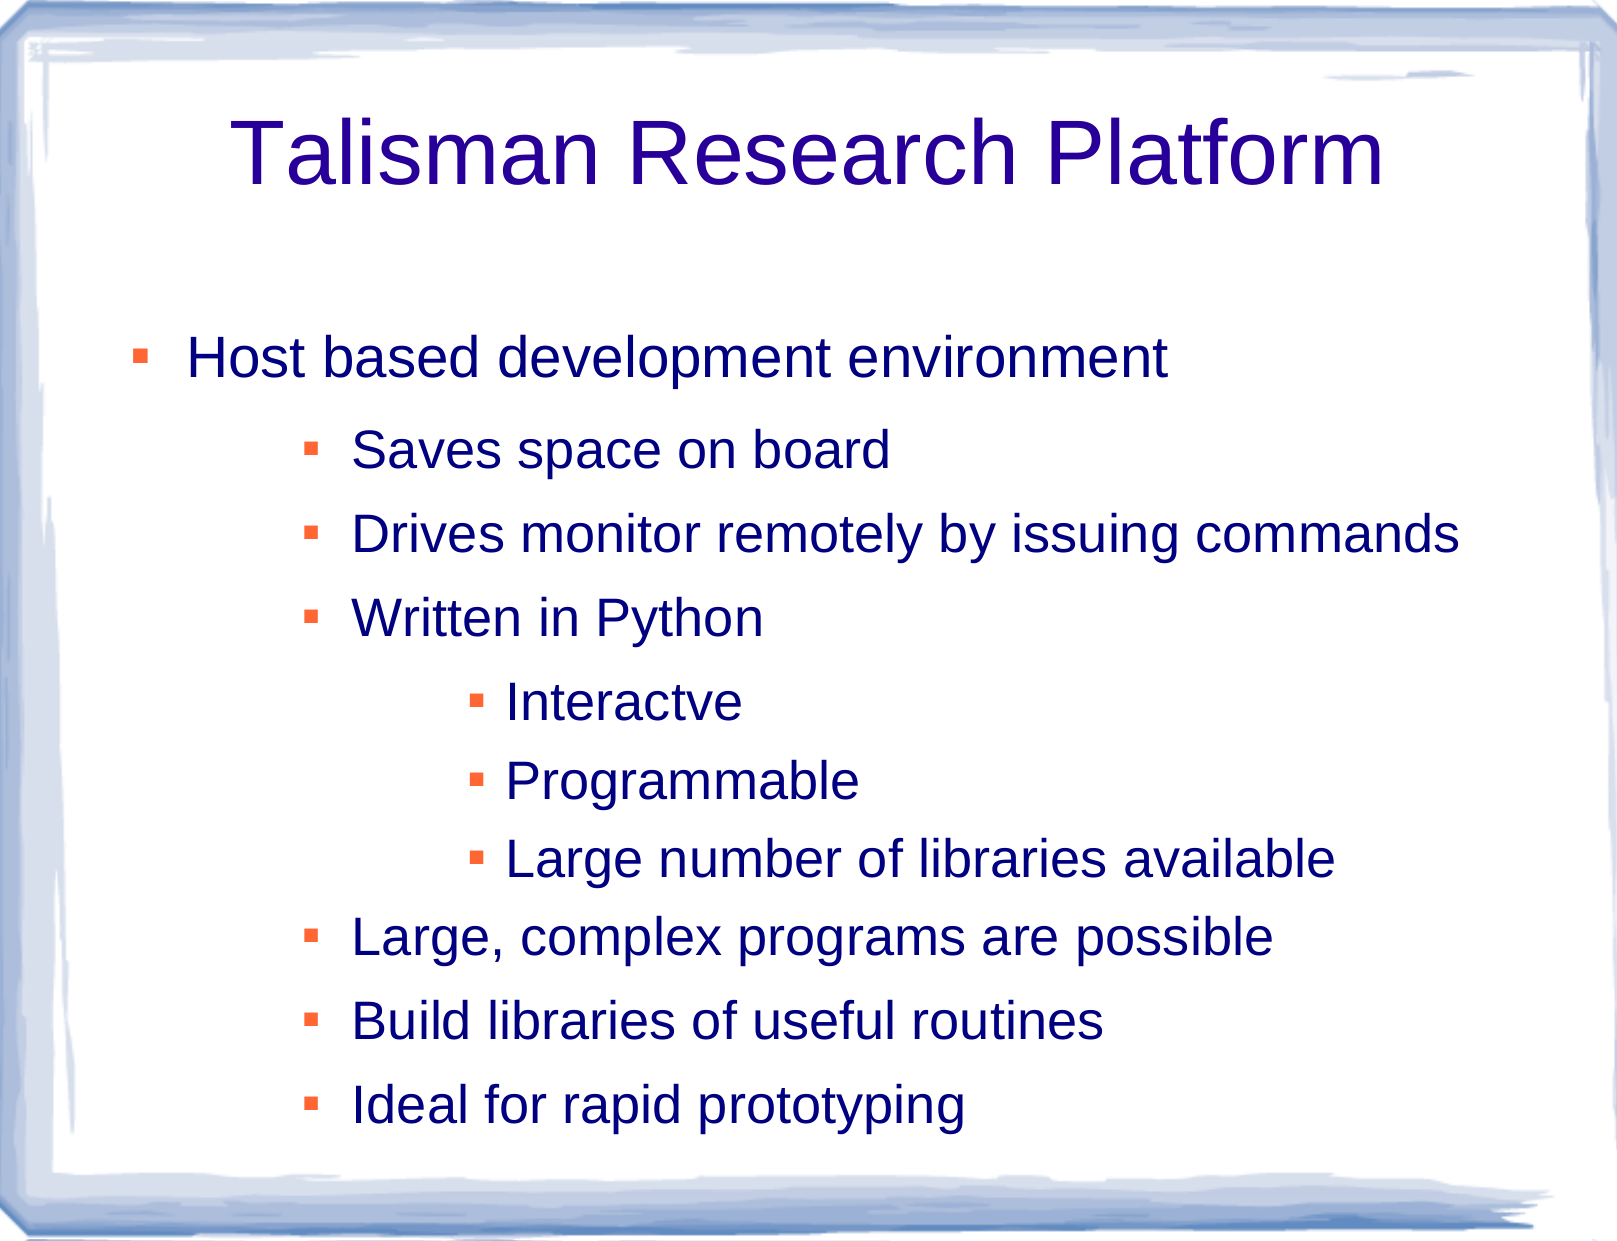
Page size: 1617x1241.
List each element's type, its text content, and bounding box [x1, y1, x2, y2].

list Host based development environment Saves space on board Drives monitor remotely by issuing commands Written in Python Interactve Programmable Large number of libraries available Large, complex programs are possible Build libraries of useful routines Ideal for rapid prototyping [115, 324, 1537, 1159]
picture [0, 0, 1617, 1241]
title Talisman Research Platform [80, 49, 1537, 257]
